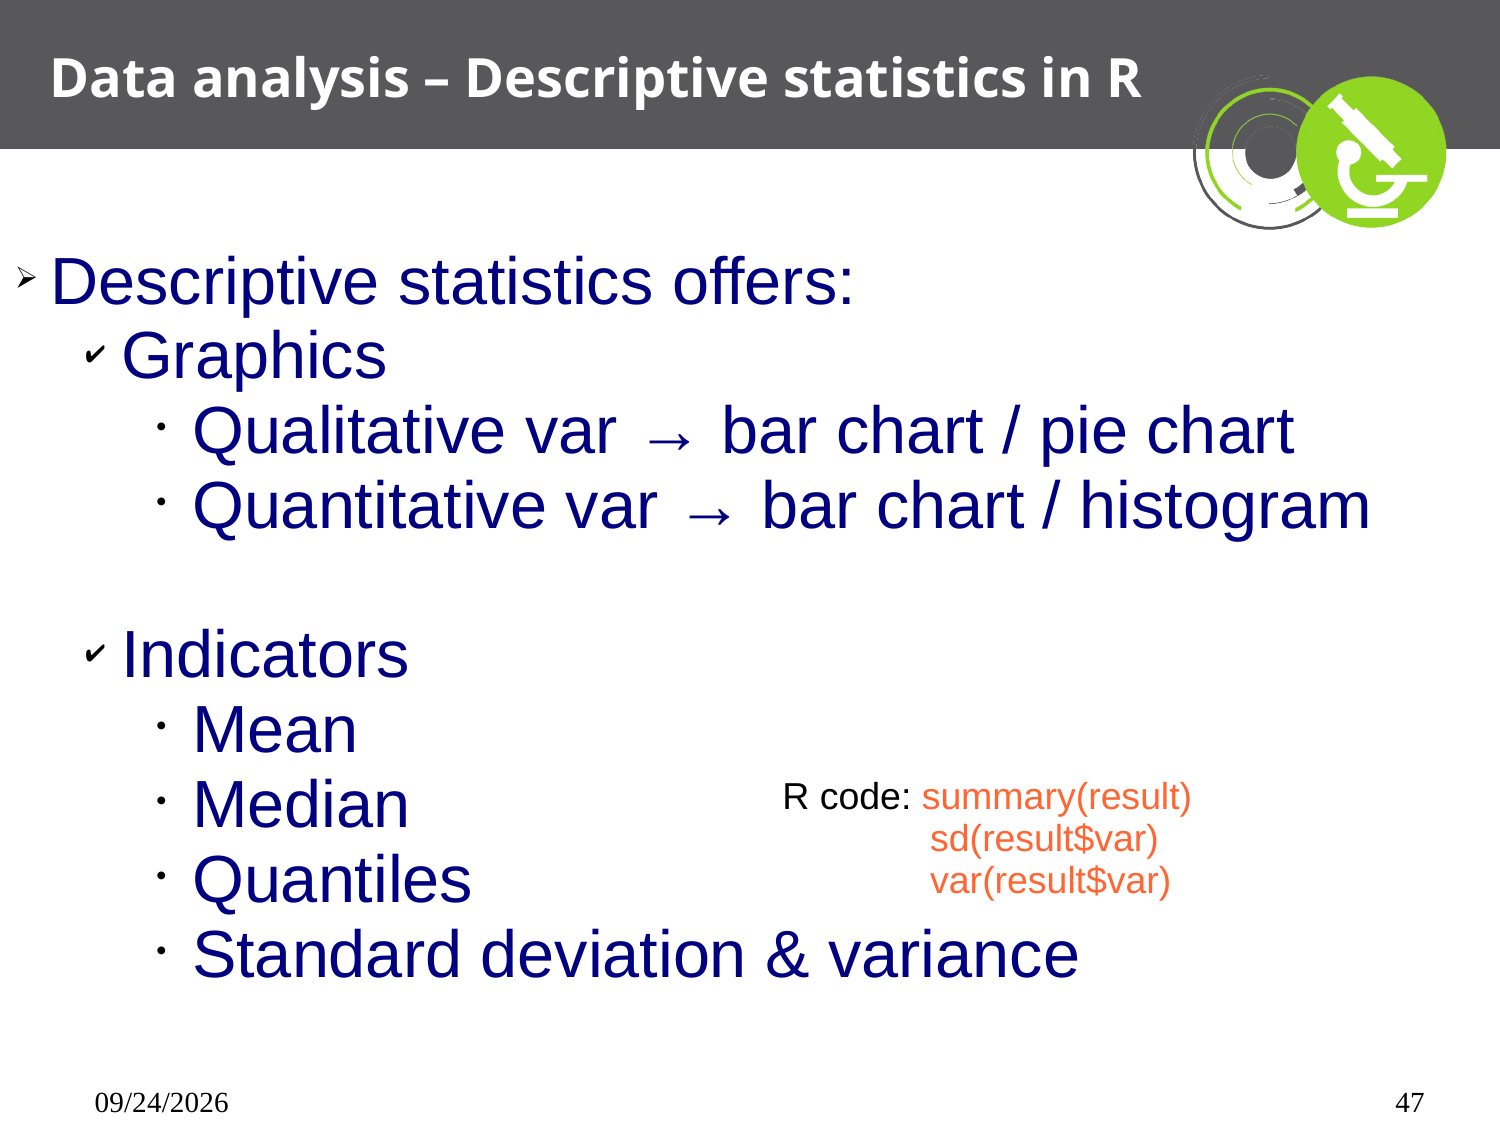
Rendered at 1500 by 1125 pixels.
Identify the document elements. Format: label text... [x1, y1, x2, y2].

text_box R code: summary(result) sd(result$var) var(result$var) [767, 767, 1208, 909]
text_box Descriptive statistics offers: Graphics Qualitative var → bar chart / pie chart Quantitative var → bar chart / histogram Indicators Mean Median Quantiles Standard deviation & variance [0, 236, 1406, 1125]
picture [1188, 69, 1453, 236]
title Data analysis – Descriptive statistics in R [0, 0, 1193, 154]
